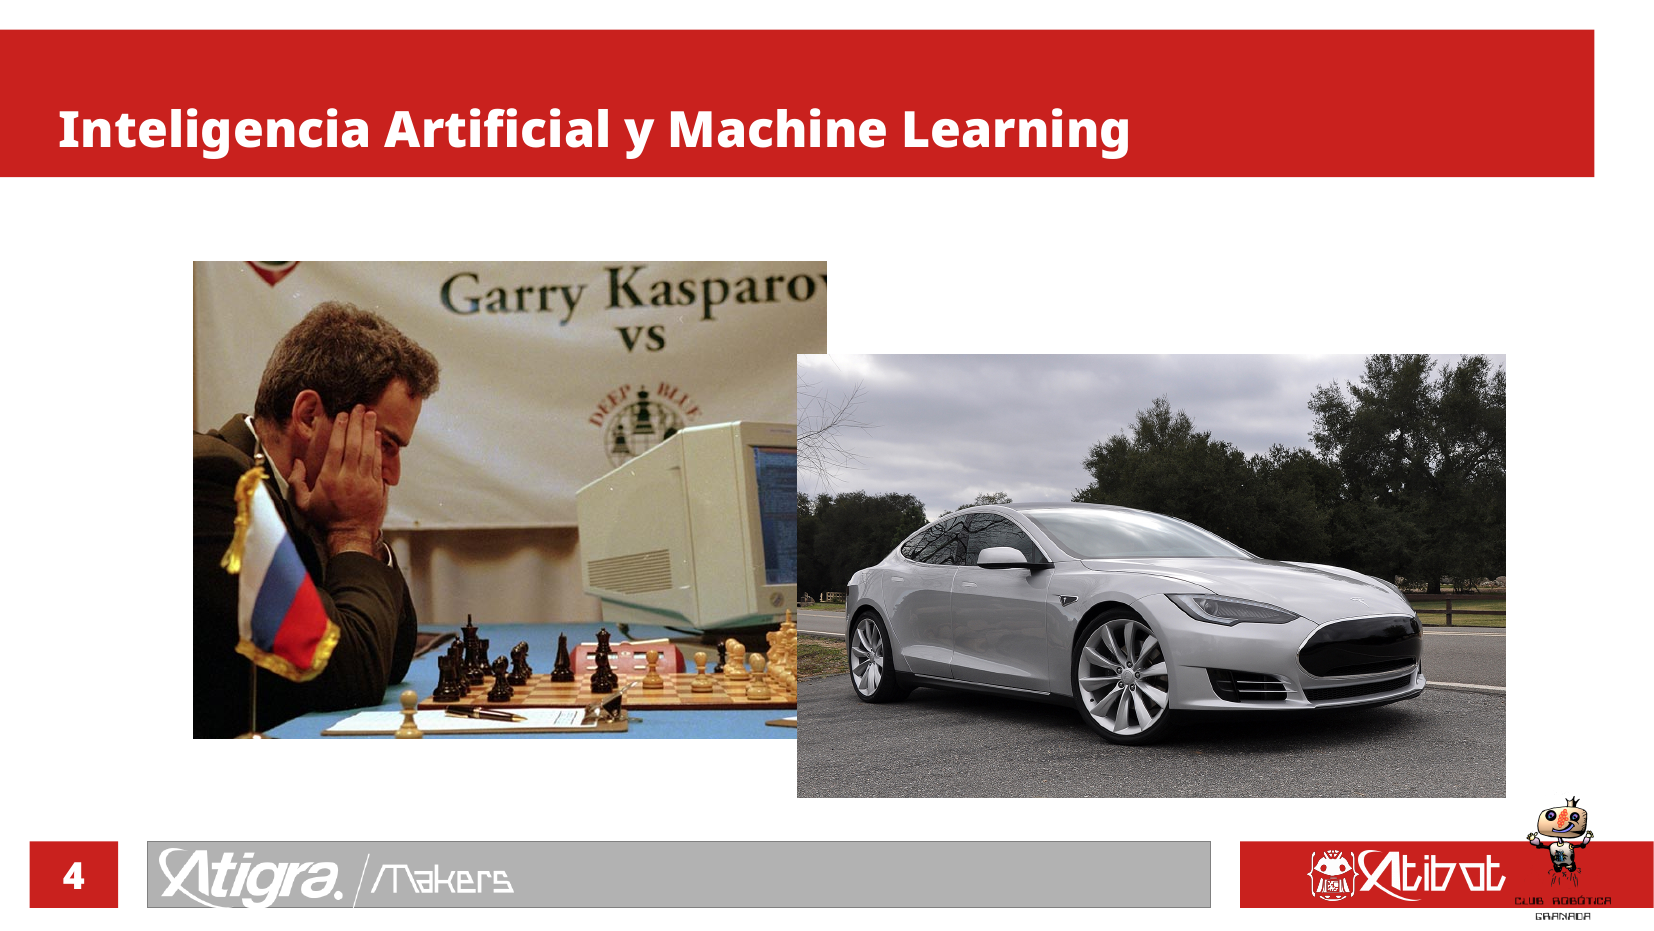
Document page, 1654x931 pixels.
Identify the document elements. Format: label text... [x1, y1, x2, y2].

picture [193, 261, 1506, 798]
title Inteligencia Artificial y Machine Learning [59, 44, 1595, 163]
picture [159, 848, 514, 910]
picture [1307, 850, 1506, 901]
picture [1510, 785, 1616, 931]
